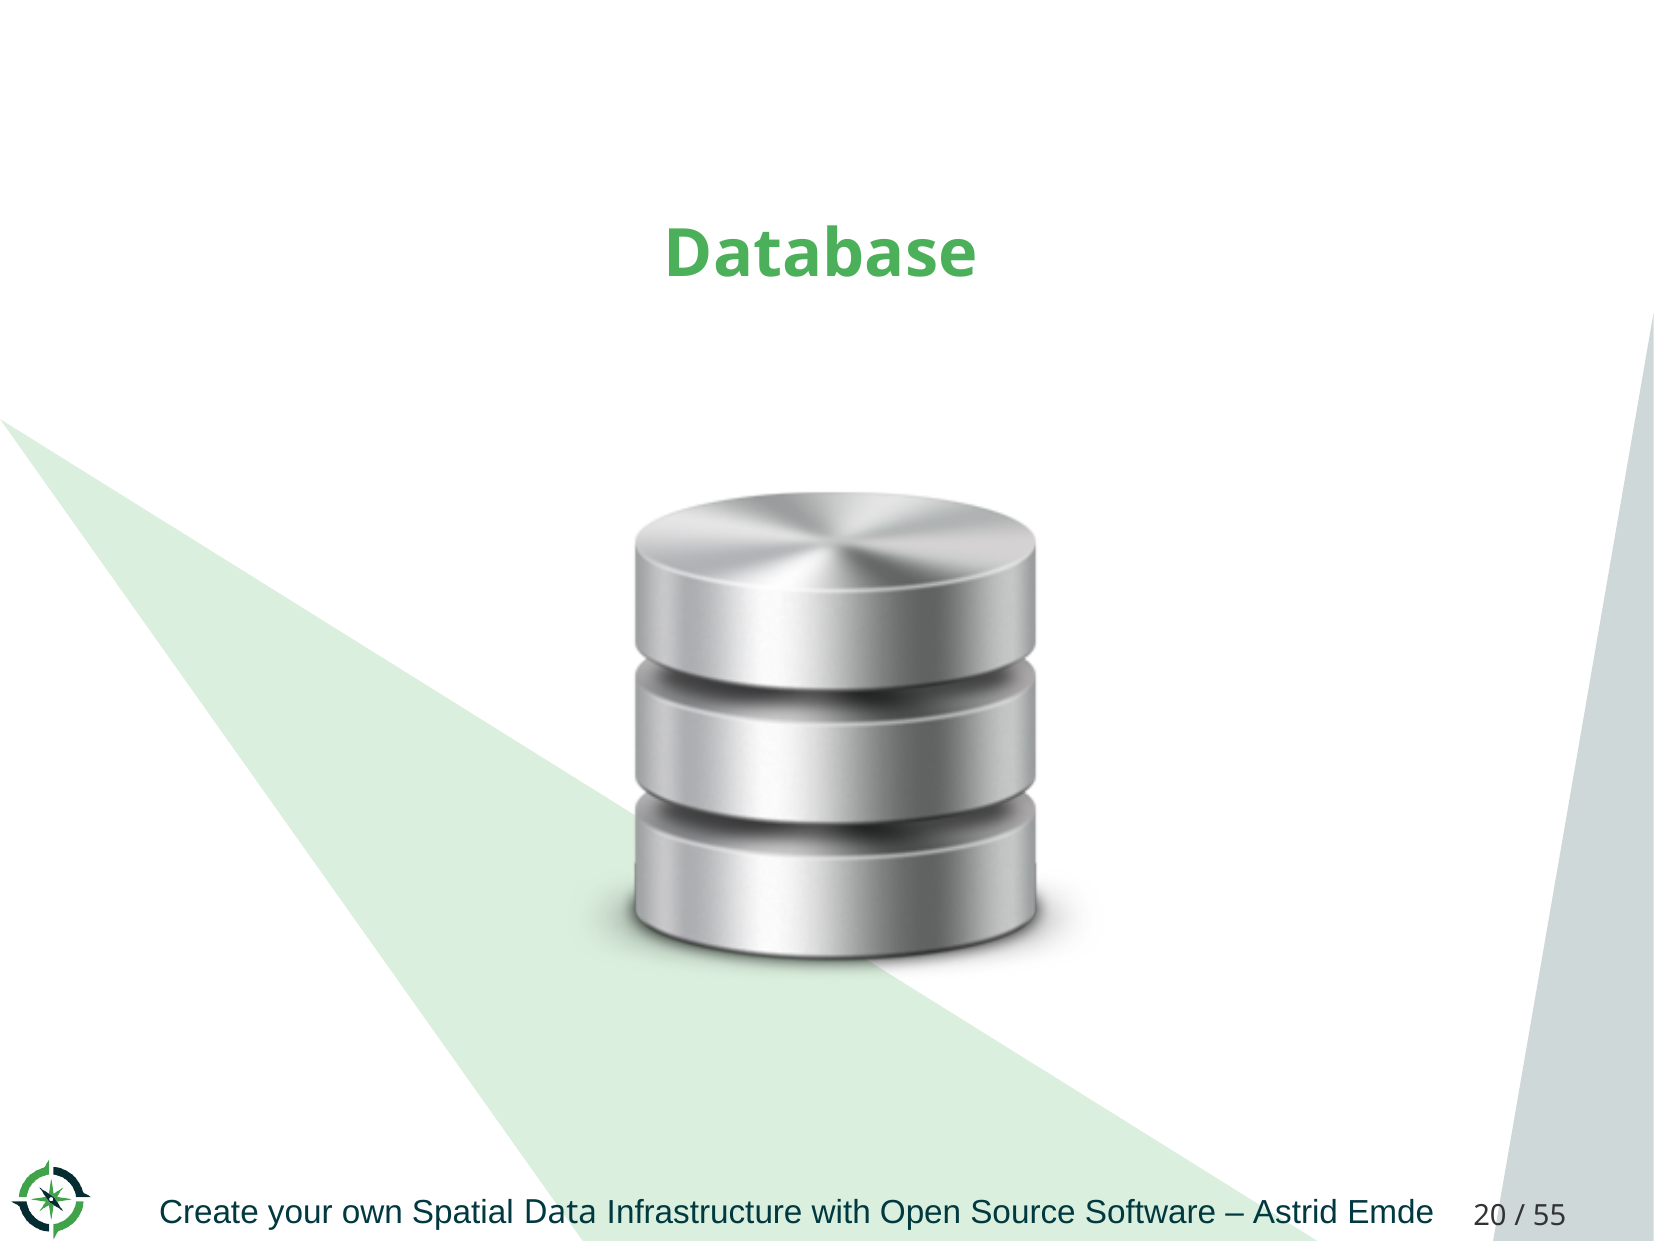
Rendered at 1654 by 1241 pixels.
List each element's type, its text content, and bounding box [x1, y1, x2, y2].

picture [569, 459, 1103, 993]
title Database [76, 177, 1565, 325]
picture [10, 1158, 92, 1240]
